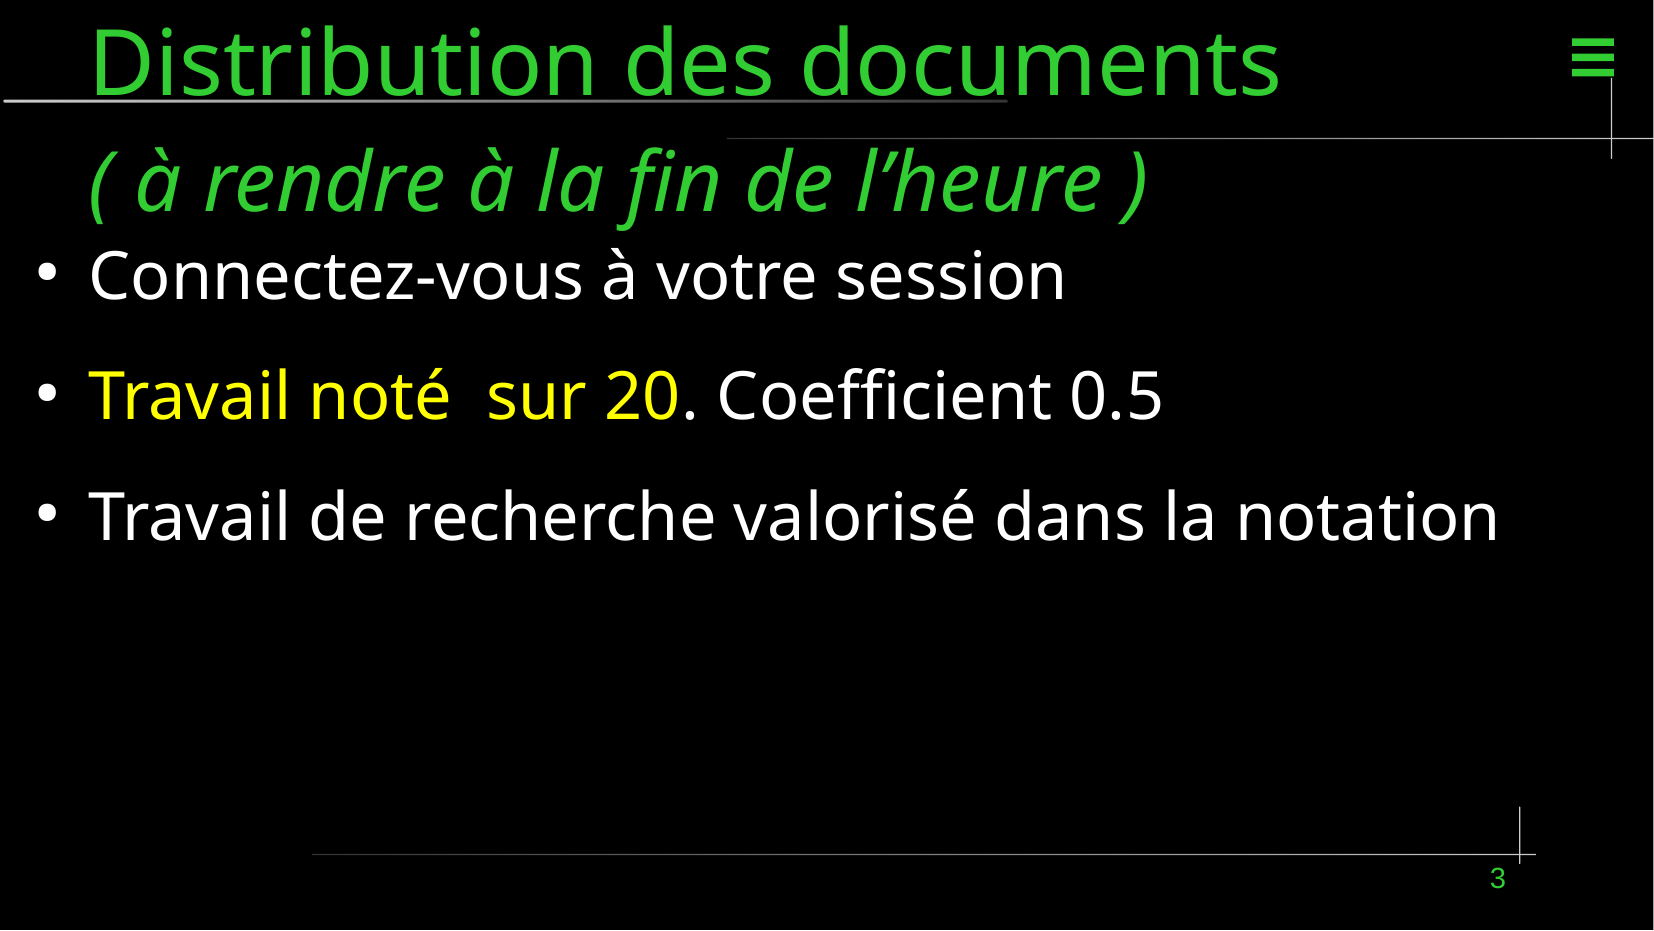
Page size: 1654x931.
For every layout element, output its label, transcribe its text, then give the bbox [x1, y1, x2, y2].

title Distribution des documents ( à rendre à la fin de l’heure ) [88, 0, 1654, 237]
picture [1563, 28, 1625, 89]
list Connectez-vous à votre session Travail noté sur 20. Coefficient 0.5 Travail de recherche valorisé dans la notation [17, 228, 1506, 768]
